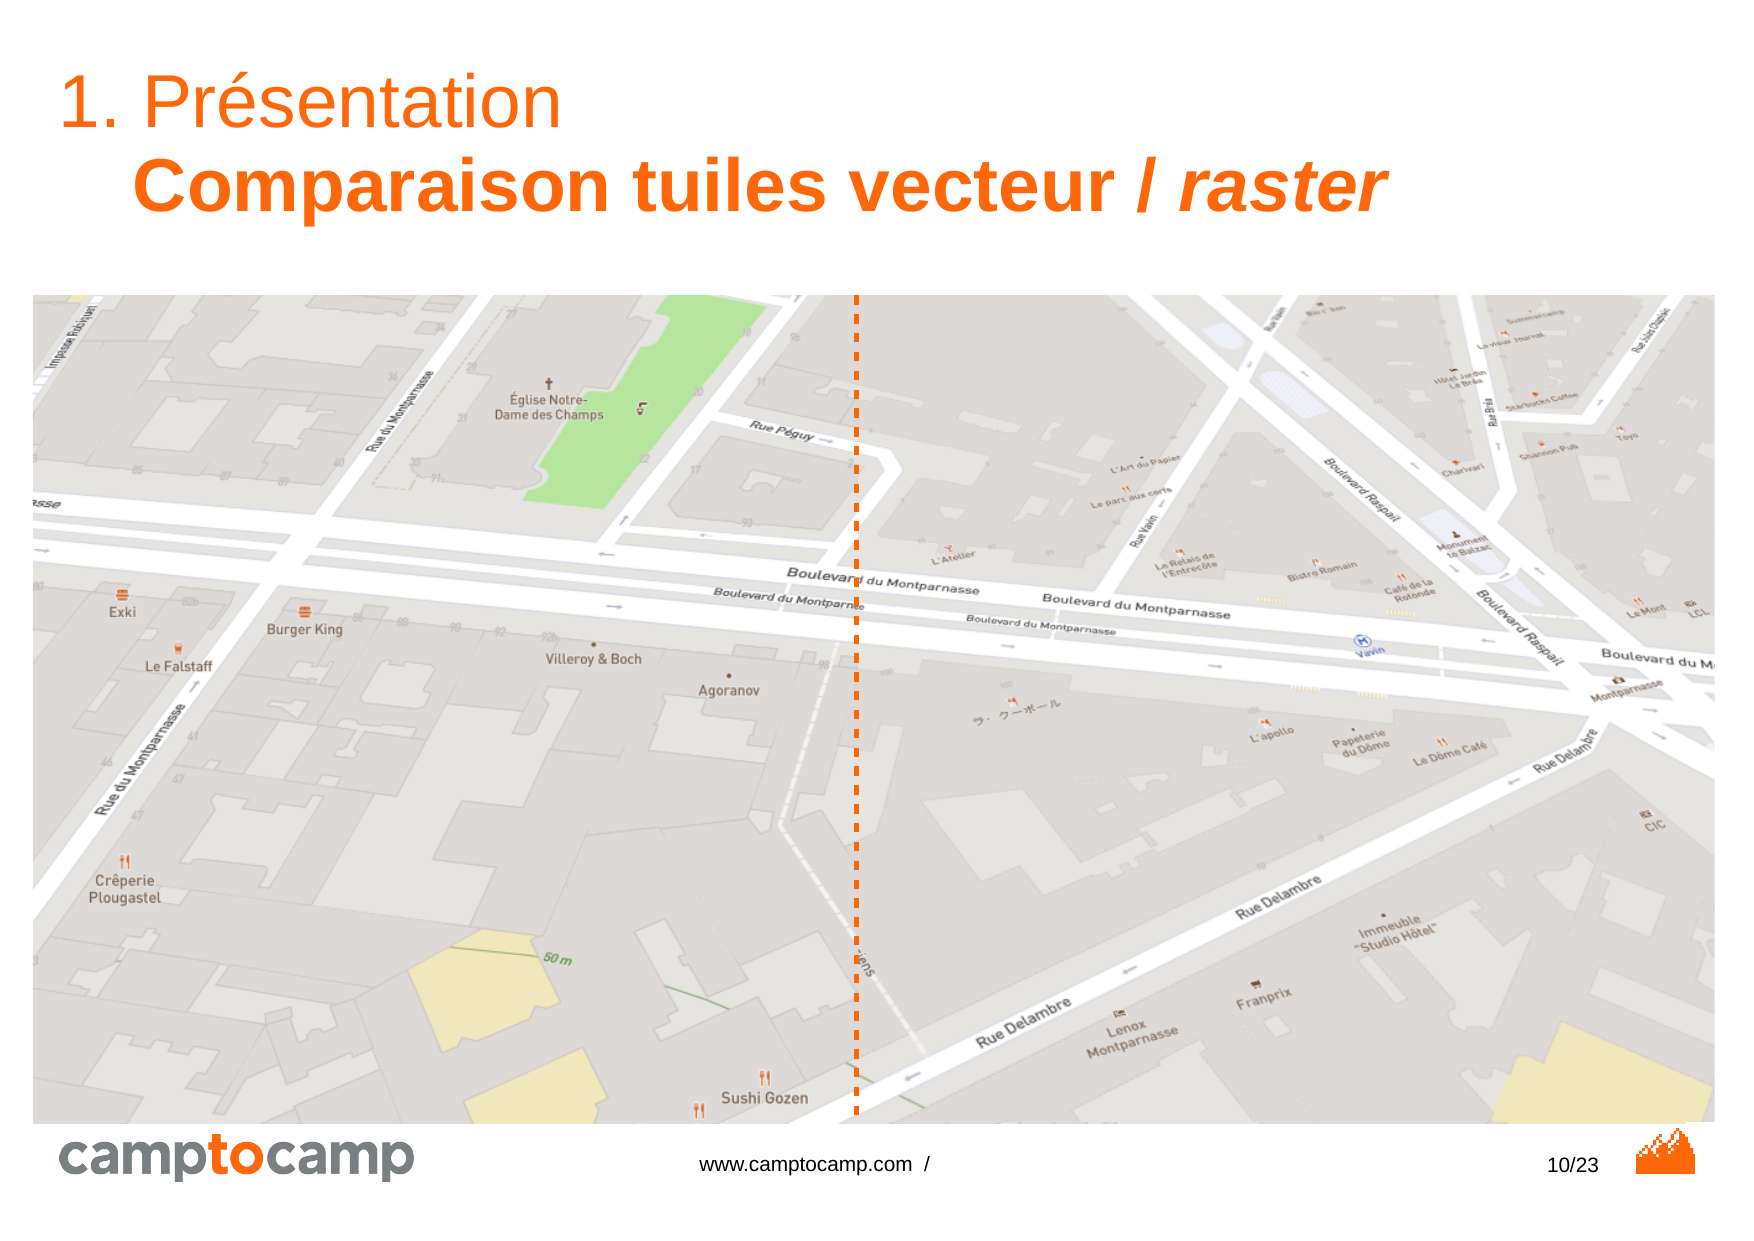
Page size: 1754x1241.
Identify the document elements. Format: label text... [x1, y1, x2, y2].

title 1. Présentation Comparaison tuiles vecteur / raster [59, 59, 1695, 247]
picture [32, 295, 1715, 1124]
picture [1636, 1128, 1695, 1174]
picture [59, 1134, 414, 1182]
